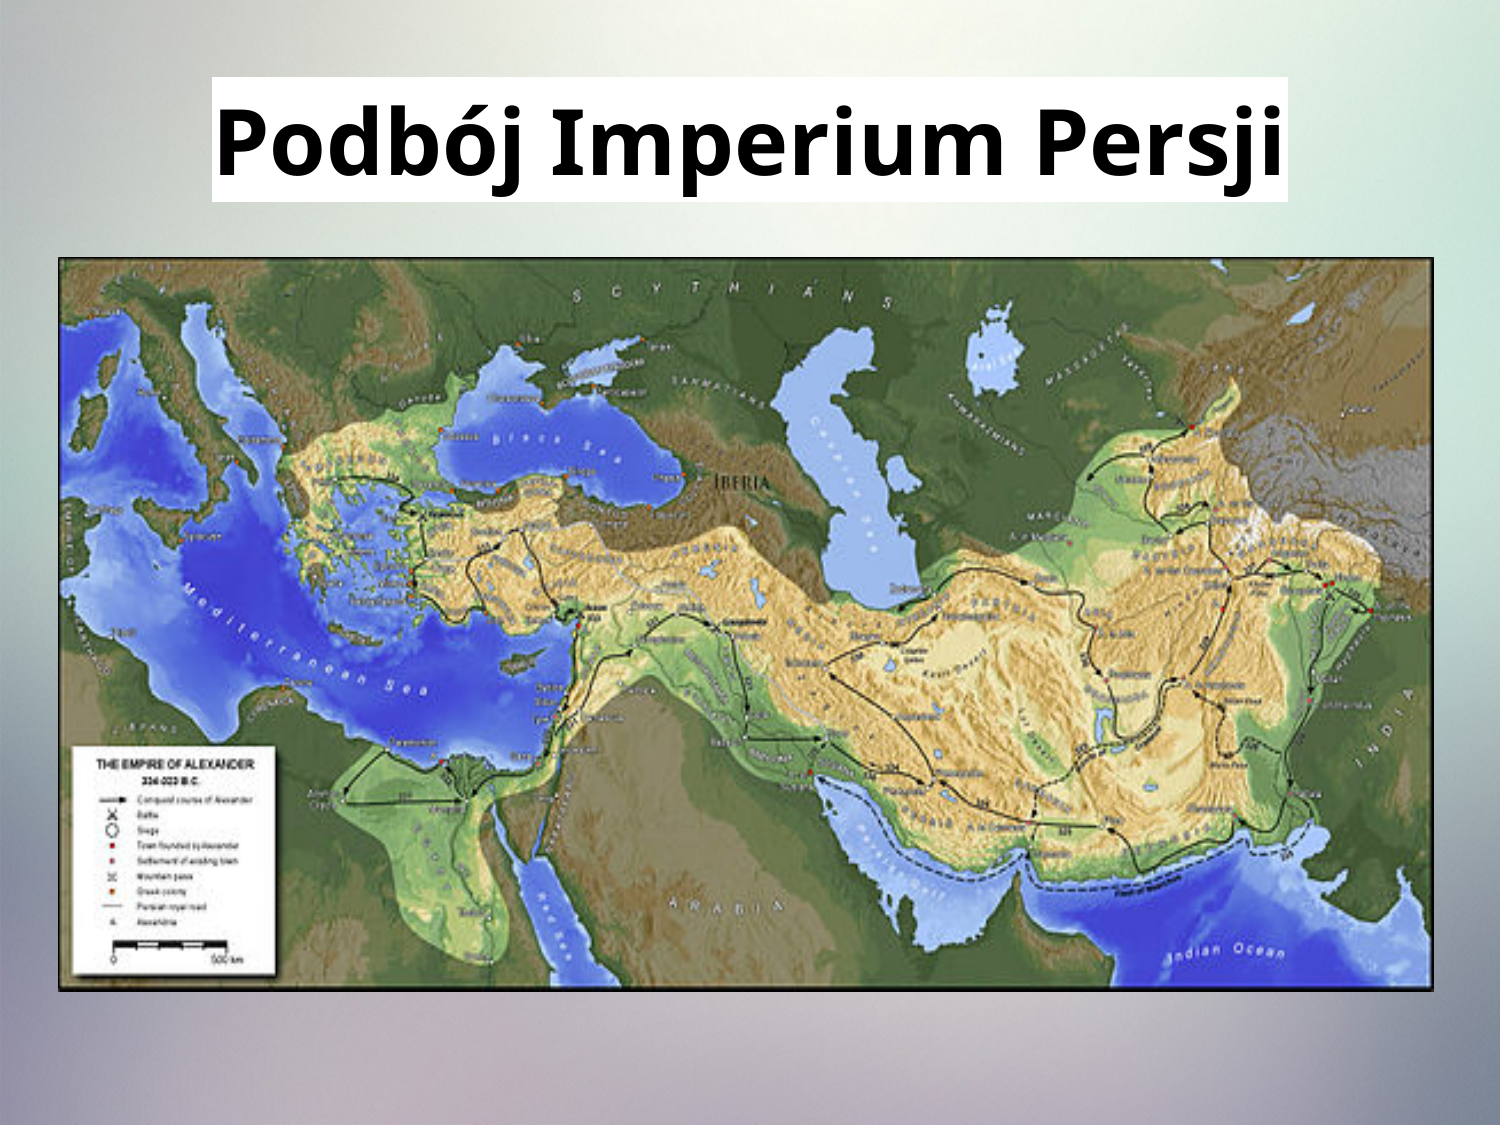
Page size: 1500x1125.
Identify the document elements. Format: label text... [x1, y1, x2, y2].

picture [0, 0, 1500, 1125]
title Podbój Imperium Persji [75, 45, 1425, 233]
